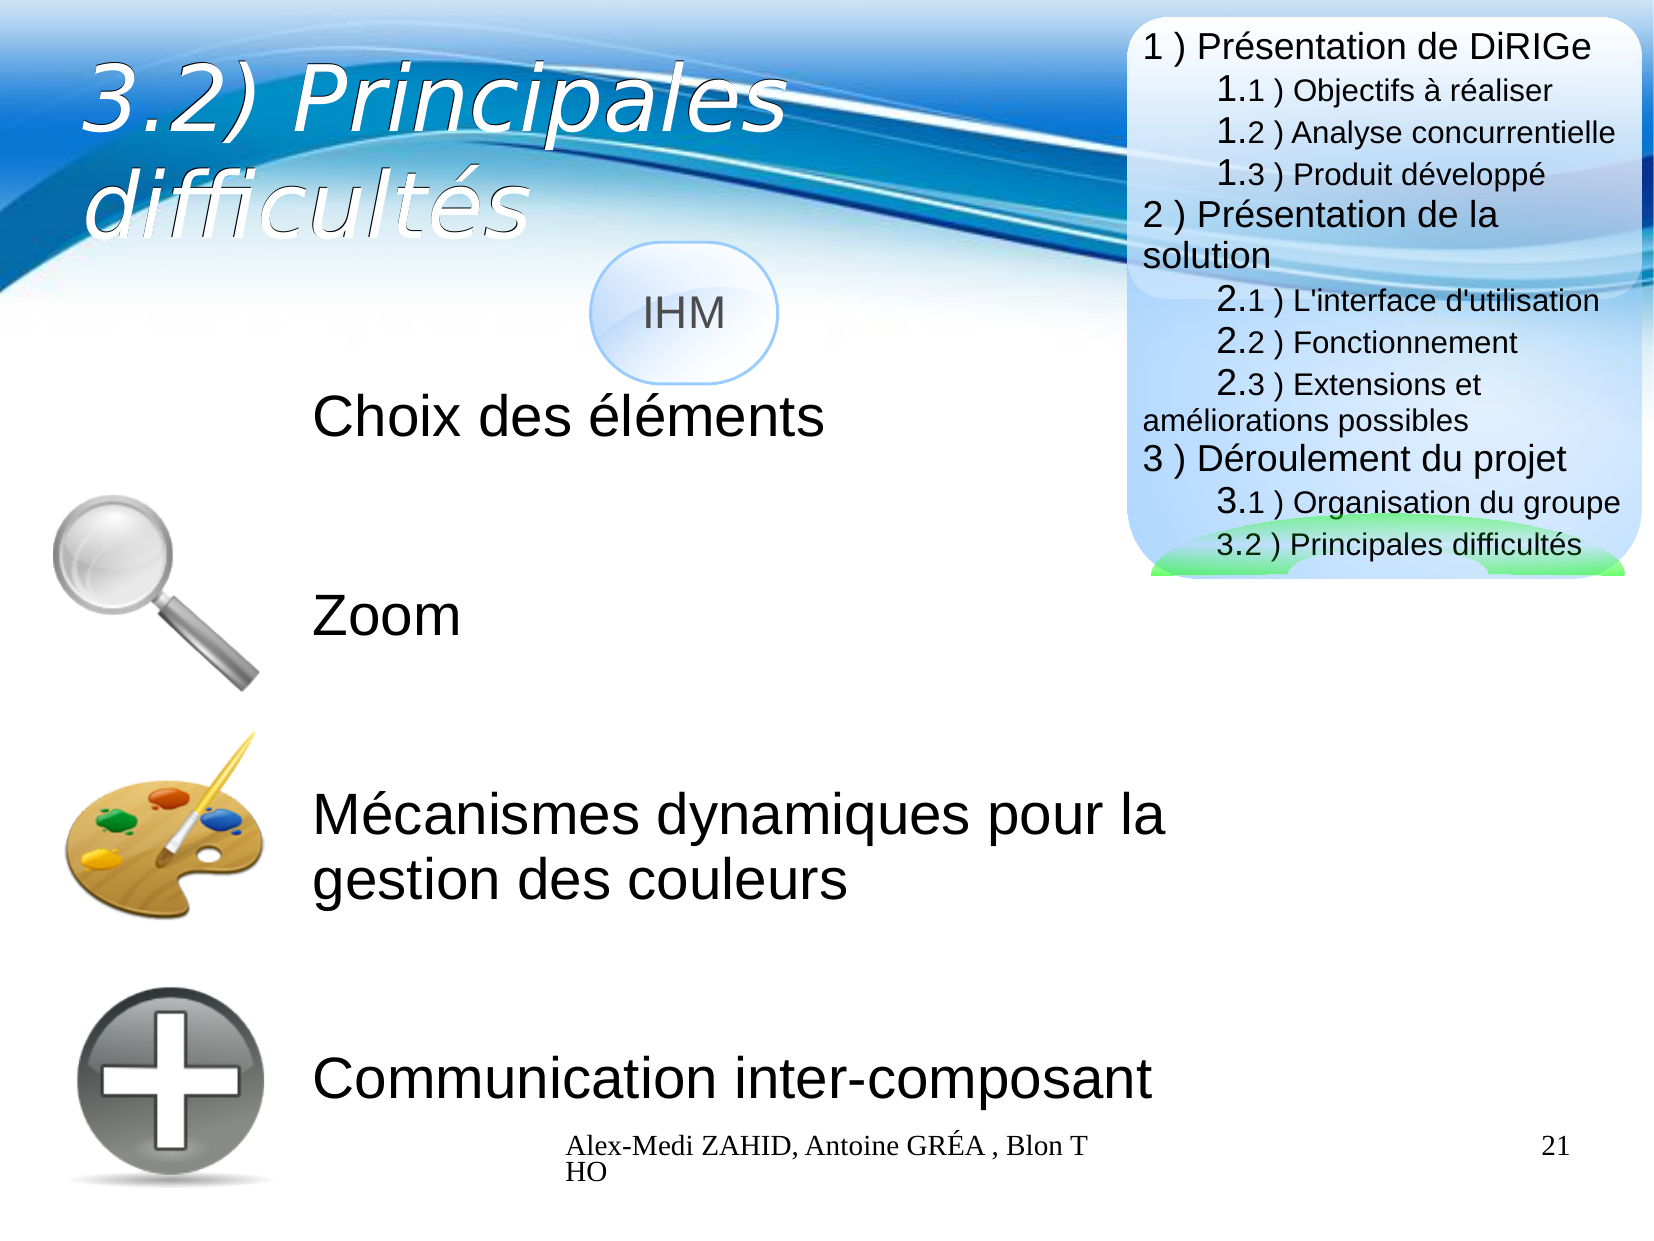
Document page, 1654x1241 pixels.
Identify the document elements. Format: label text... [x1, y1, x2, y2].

text_box IHM [590, 242, 778, 384]
picture [0, 0, 1654, 1241]
text_box [1151, 431, 1625, 493]
text_box Algorithme [1430, 324, 1547, 438]
picture [724, 261, 1127, 383]
title 3.2) Principales difficultés [82, 45, 1152, 261]
list Choix des éléments Zoom Mécanismes dynamiques pour la gestion des couleurs Communication inter-composant [312, 383, 1353, 1102]
